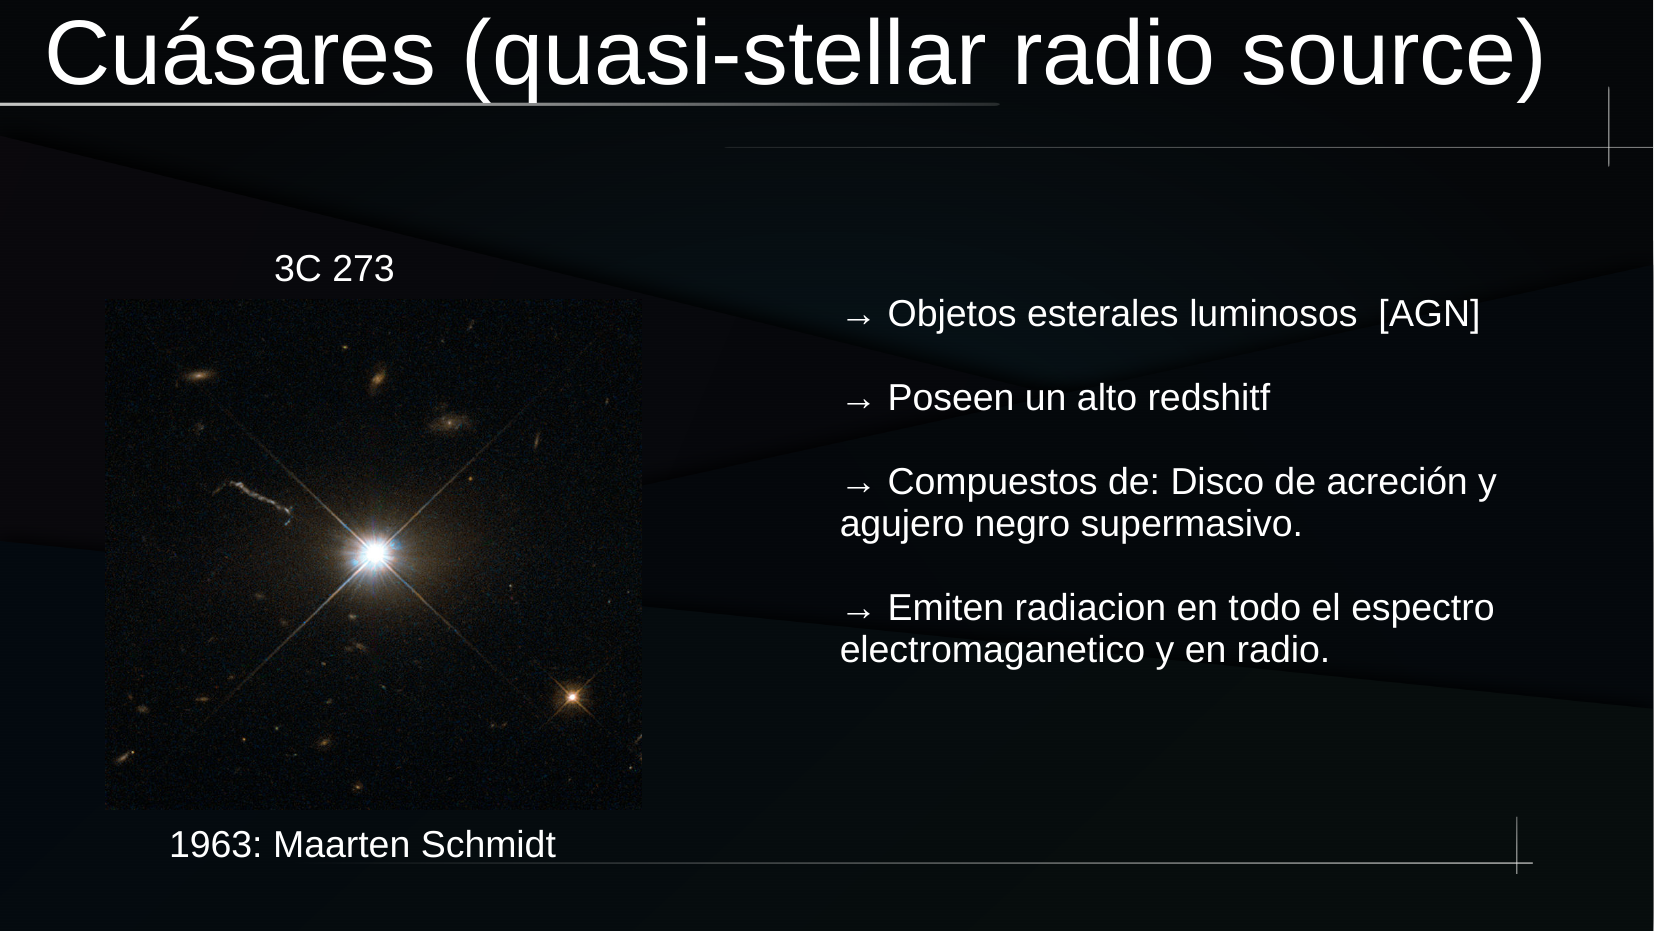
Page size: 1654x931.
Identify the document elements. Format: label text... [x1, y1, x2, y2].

text_box 1963: Maarten Schmidt [154, 816, 586, 916]
title Cuásares (quasi-stellar radio source) [44, 0, 1610, 107]
list [840, 232, 1576, 331]
text_box 3C 273 [259, 240, 421, 297]
picture [0, 0, 1654, 931]
text_box → Objetos esterales luminosos [AGN] → Poseen un alto redshitf → Compuestos de: Disco de acreción y agujero negro supermasivo. → Emiten radiacion en todo el espectro electromaganetico y en radio. [825, 285, 1561, 720]
